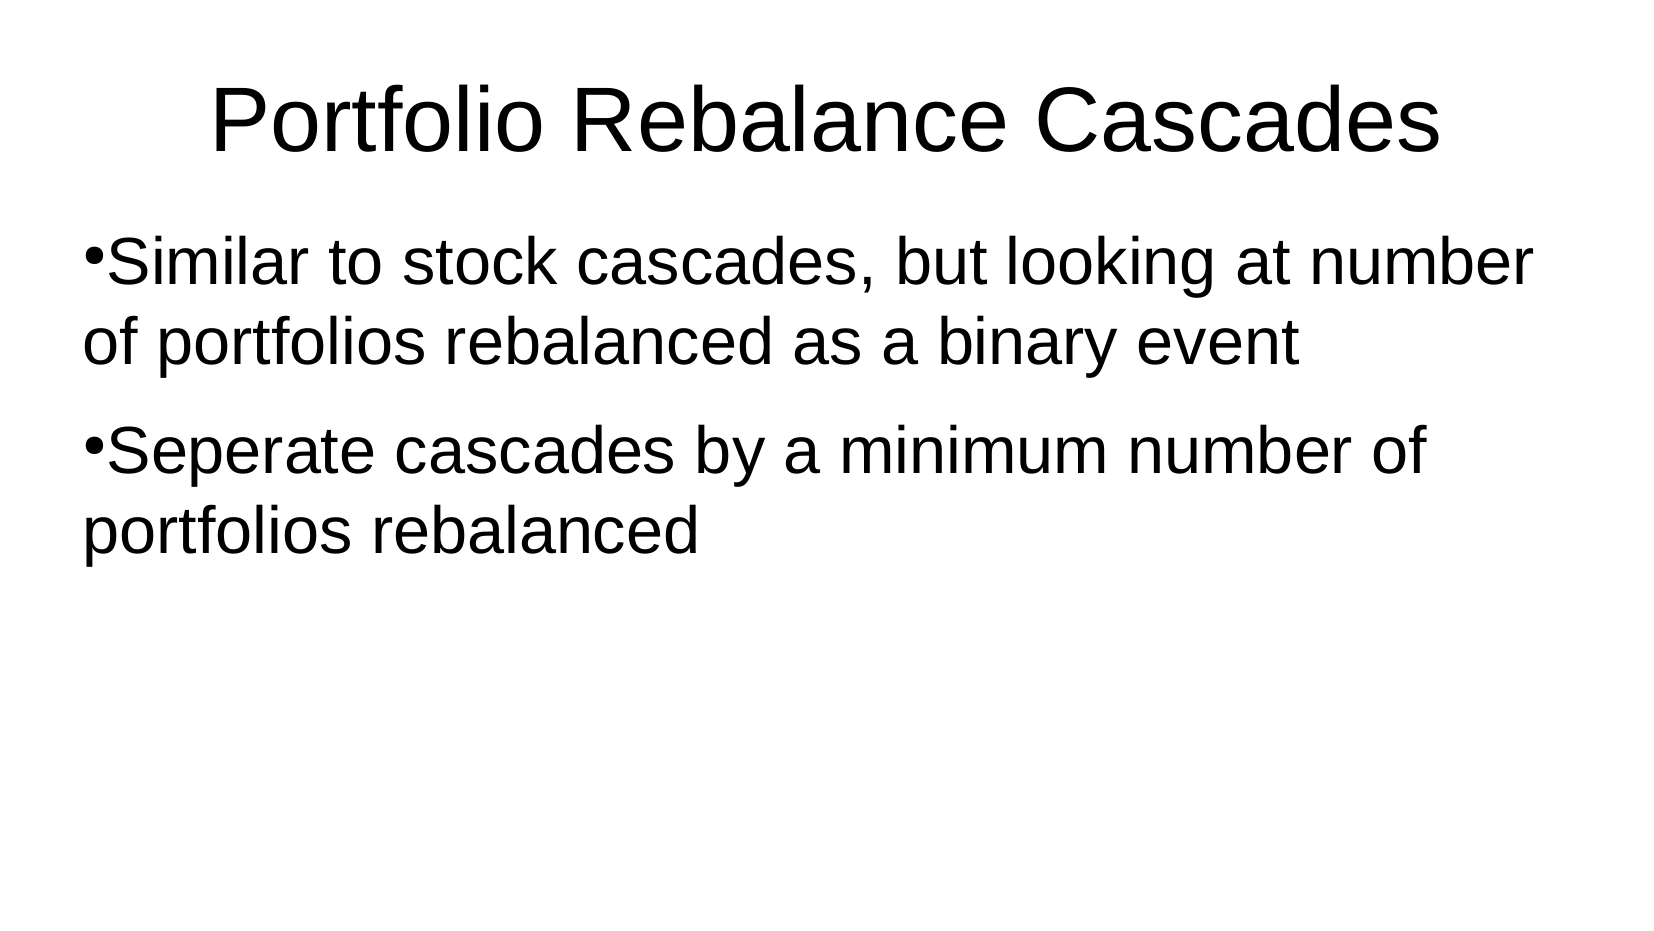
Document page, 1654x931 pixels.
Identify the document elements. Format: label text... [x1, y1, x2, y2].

list Similar to stock cascades, but looking at number of portfolios rebalanced as a binary event Seperate cascades by a minimum number of portfolios rebalanced [82, 217, 1571, 758]
title Portfolio Rebalance Cascades [82, 37, 1571, 193]
